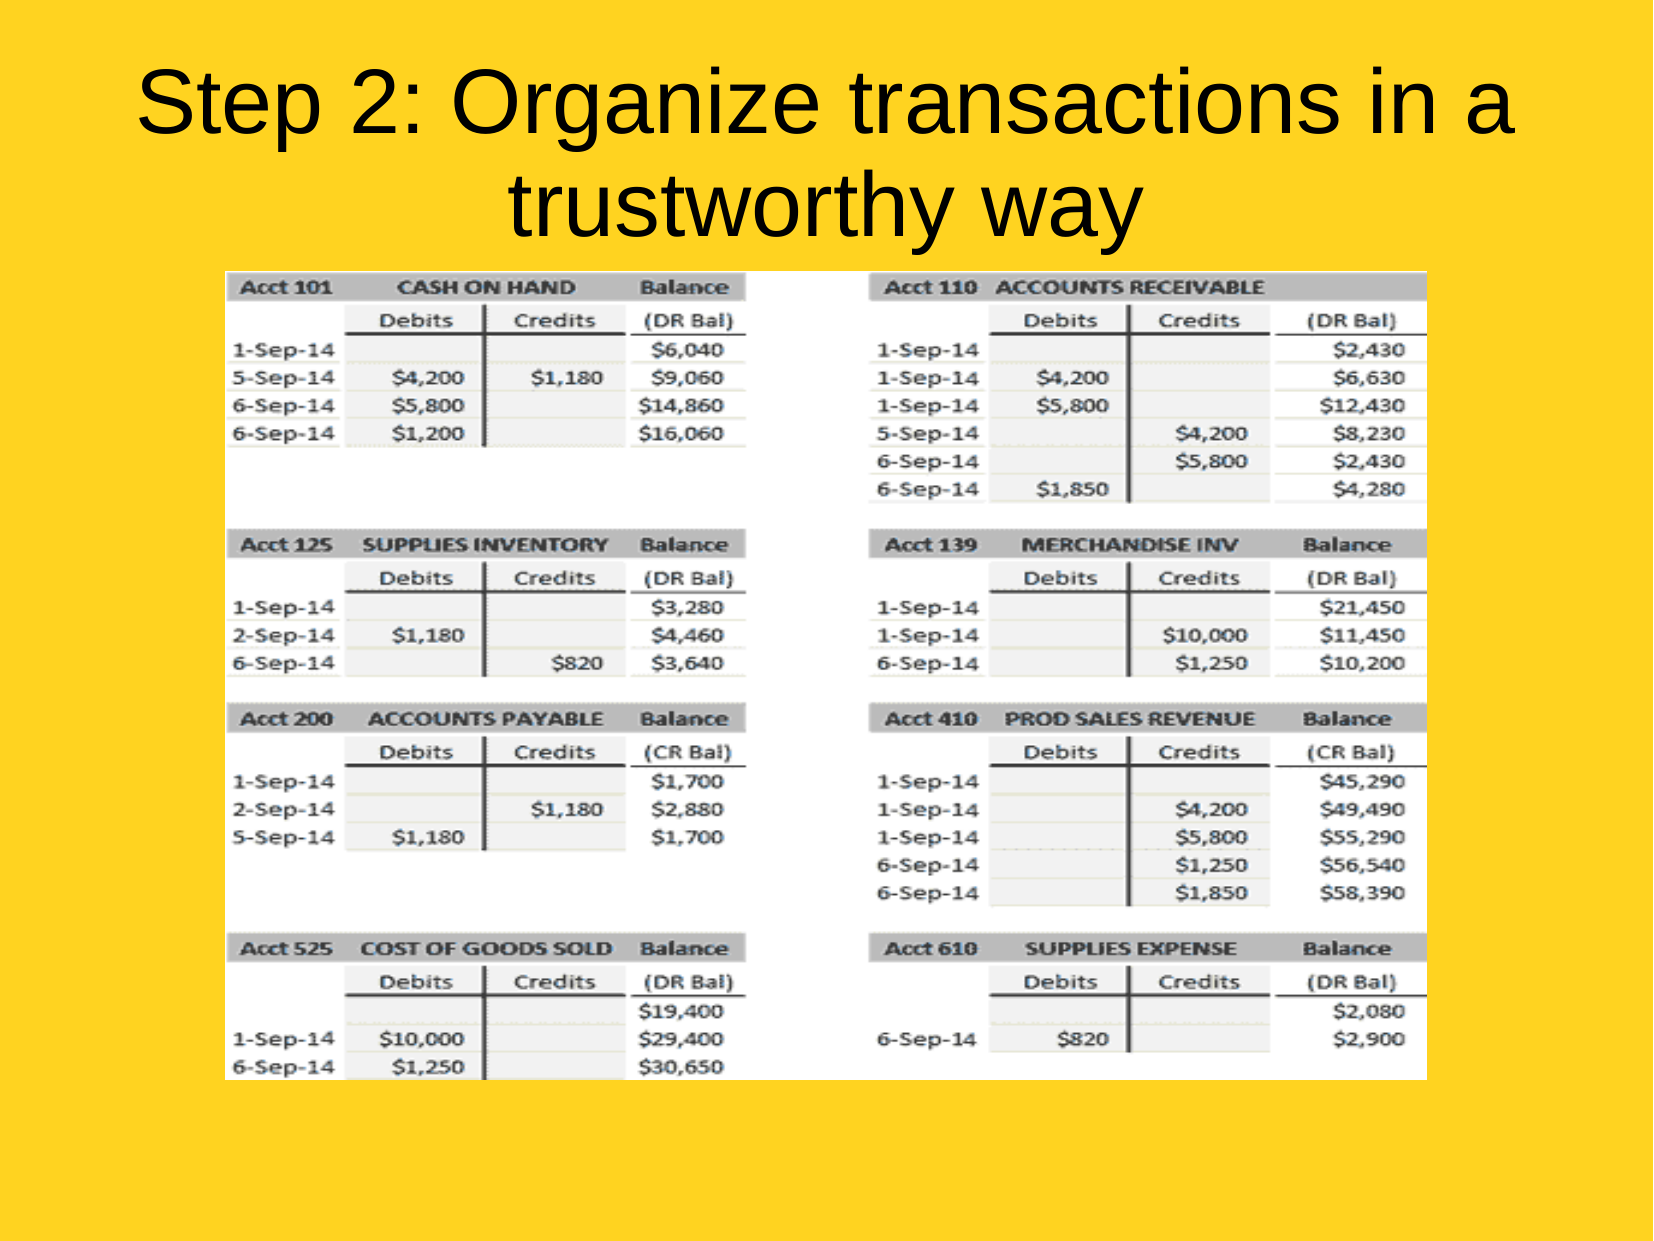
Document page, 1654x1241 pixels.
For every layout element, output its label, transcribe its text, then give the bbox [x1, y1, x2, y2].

title Step 2: Organize transactions in a trustworthy way [82, 49, 1571, 257]
picture [225, 271, 1427, 1081]
